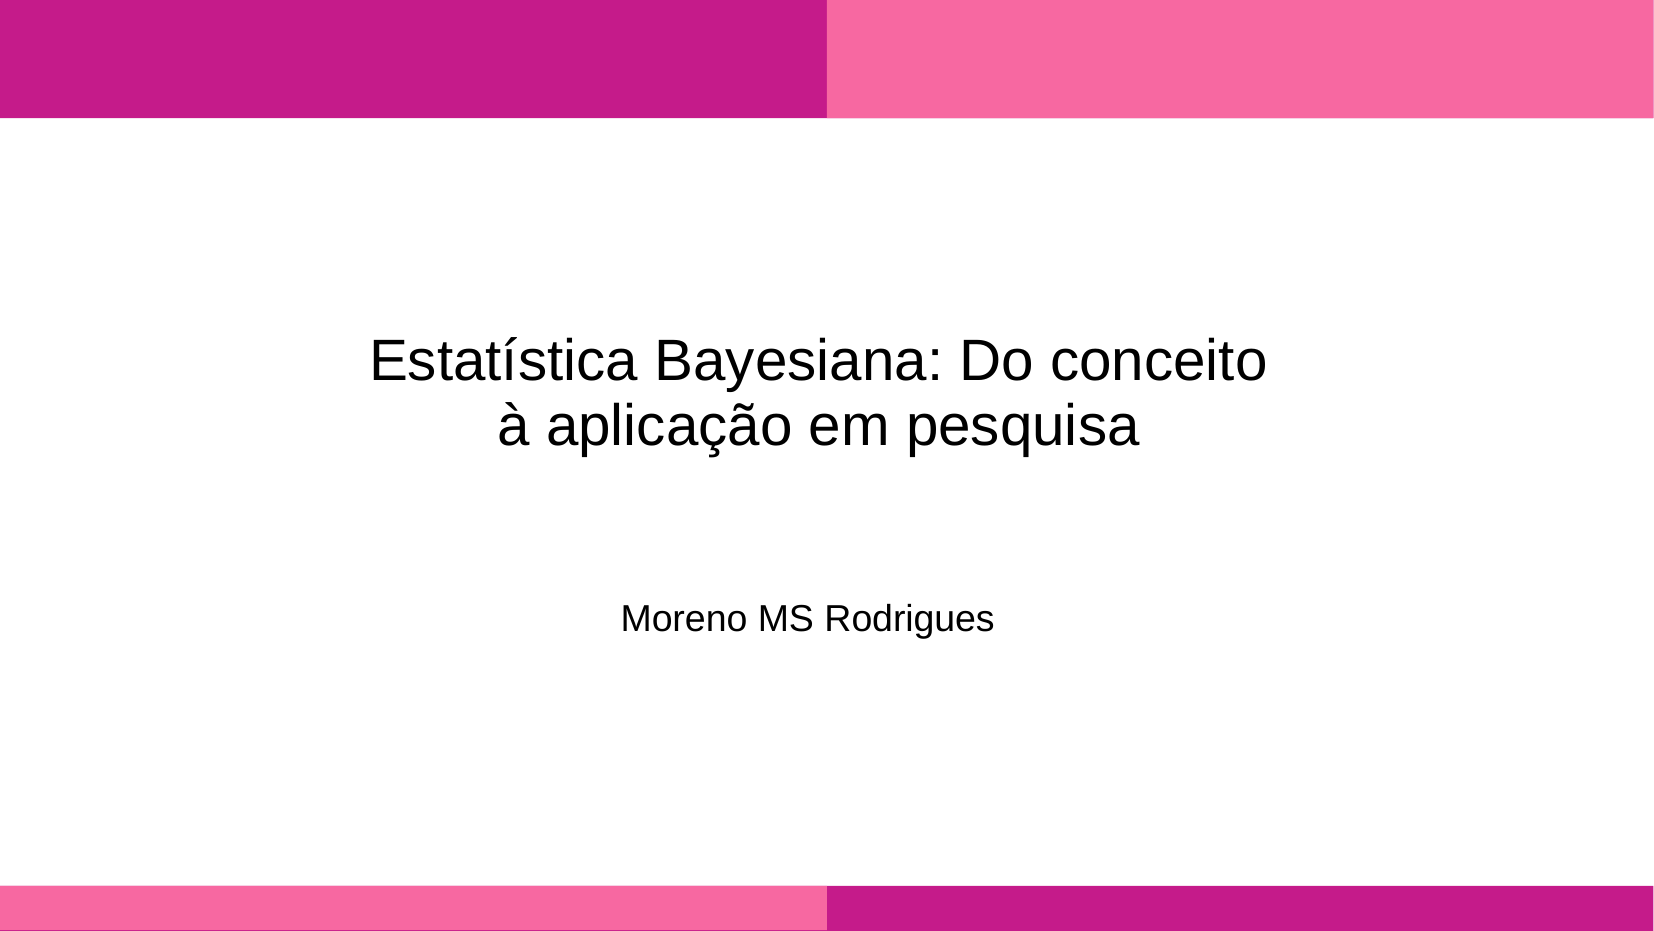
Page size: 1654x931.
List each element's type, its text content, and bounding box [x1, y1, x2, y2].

text_box [0, 885, 1654, 931]
text_box Moreno MS Rodrigues [605, 590, 1010, 682]
text_box [0, 0, 1654, 119]
text_box Estatística Bayesiana: Do conceito à aplicação em pesquisa [354, 320, 1329, 531]
